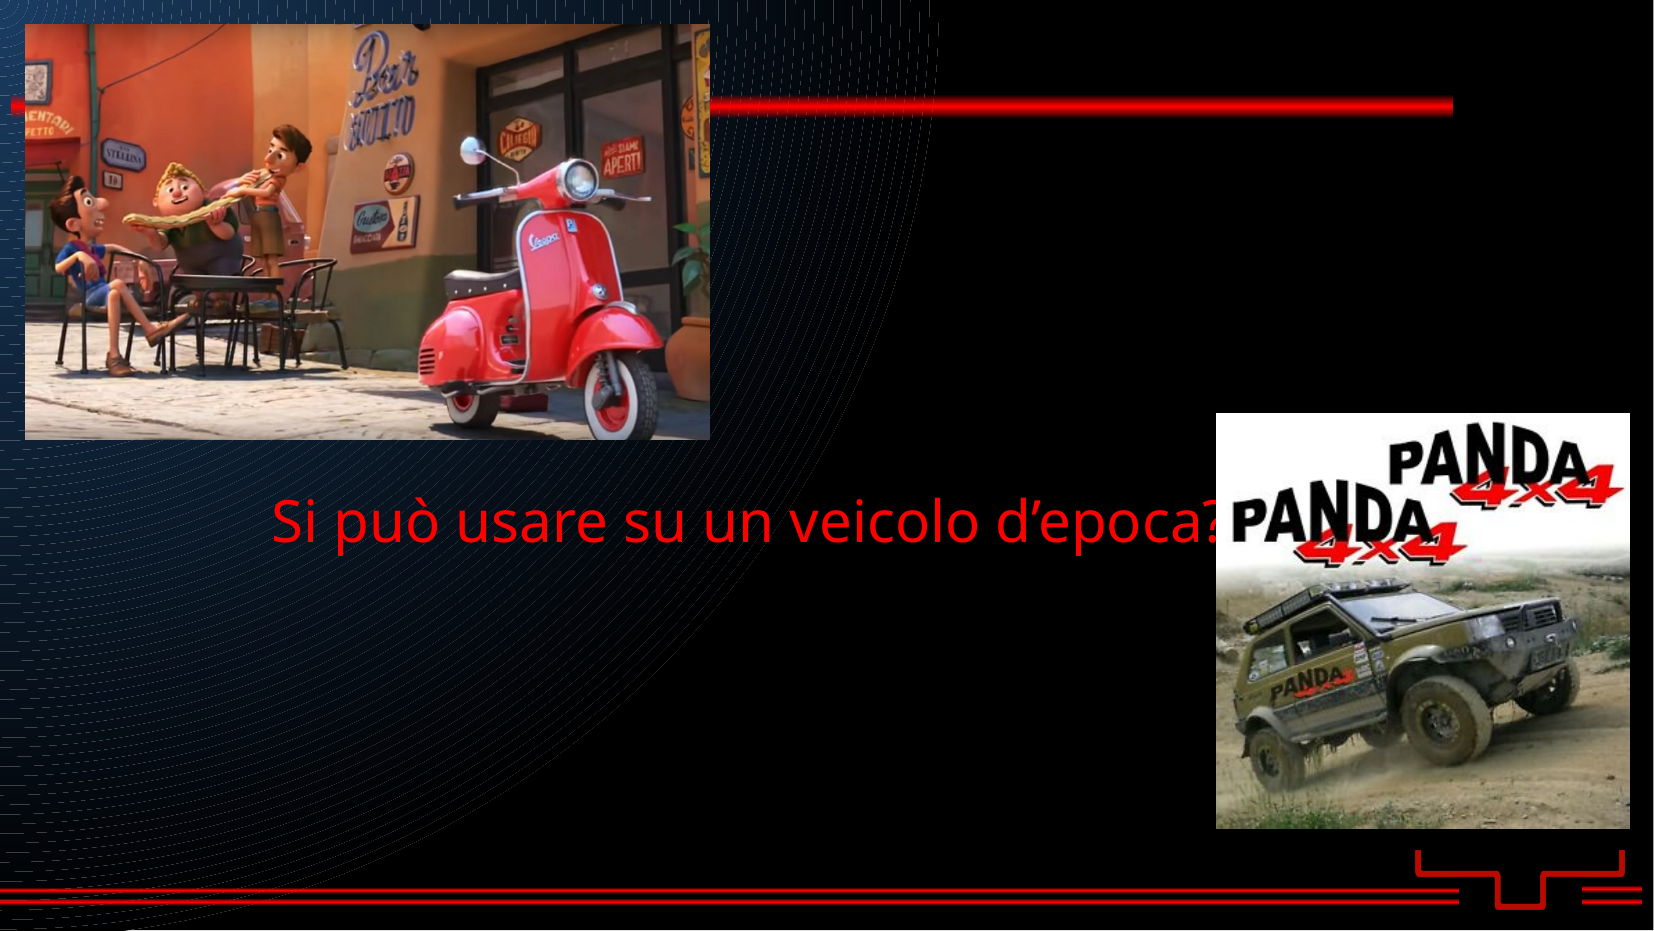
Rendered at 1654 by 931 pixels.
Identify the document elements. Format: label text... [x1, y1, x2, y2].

text_box [0, 887, 1459, 894]
picture [1415, 850, 1625, 910]
text_box [1582, 898, 1642, 906]
text_box [710, 94, 1453, 119]
picture [1216, 413, 1630, 829]
text_box [11, 94, 25, 119]
text_box [0, 898, 1459, 906]
text_box [1582, 885, 1642, 893]
text_box Si può usare su un veicolo d’epoca? [51, 465, 1216, 595]
picture [25, 24, 710, 440]
